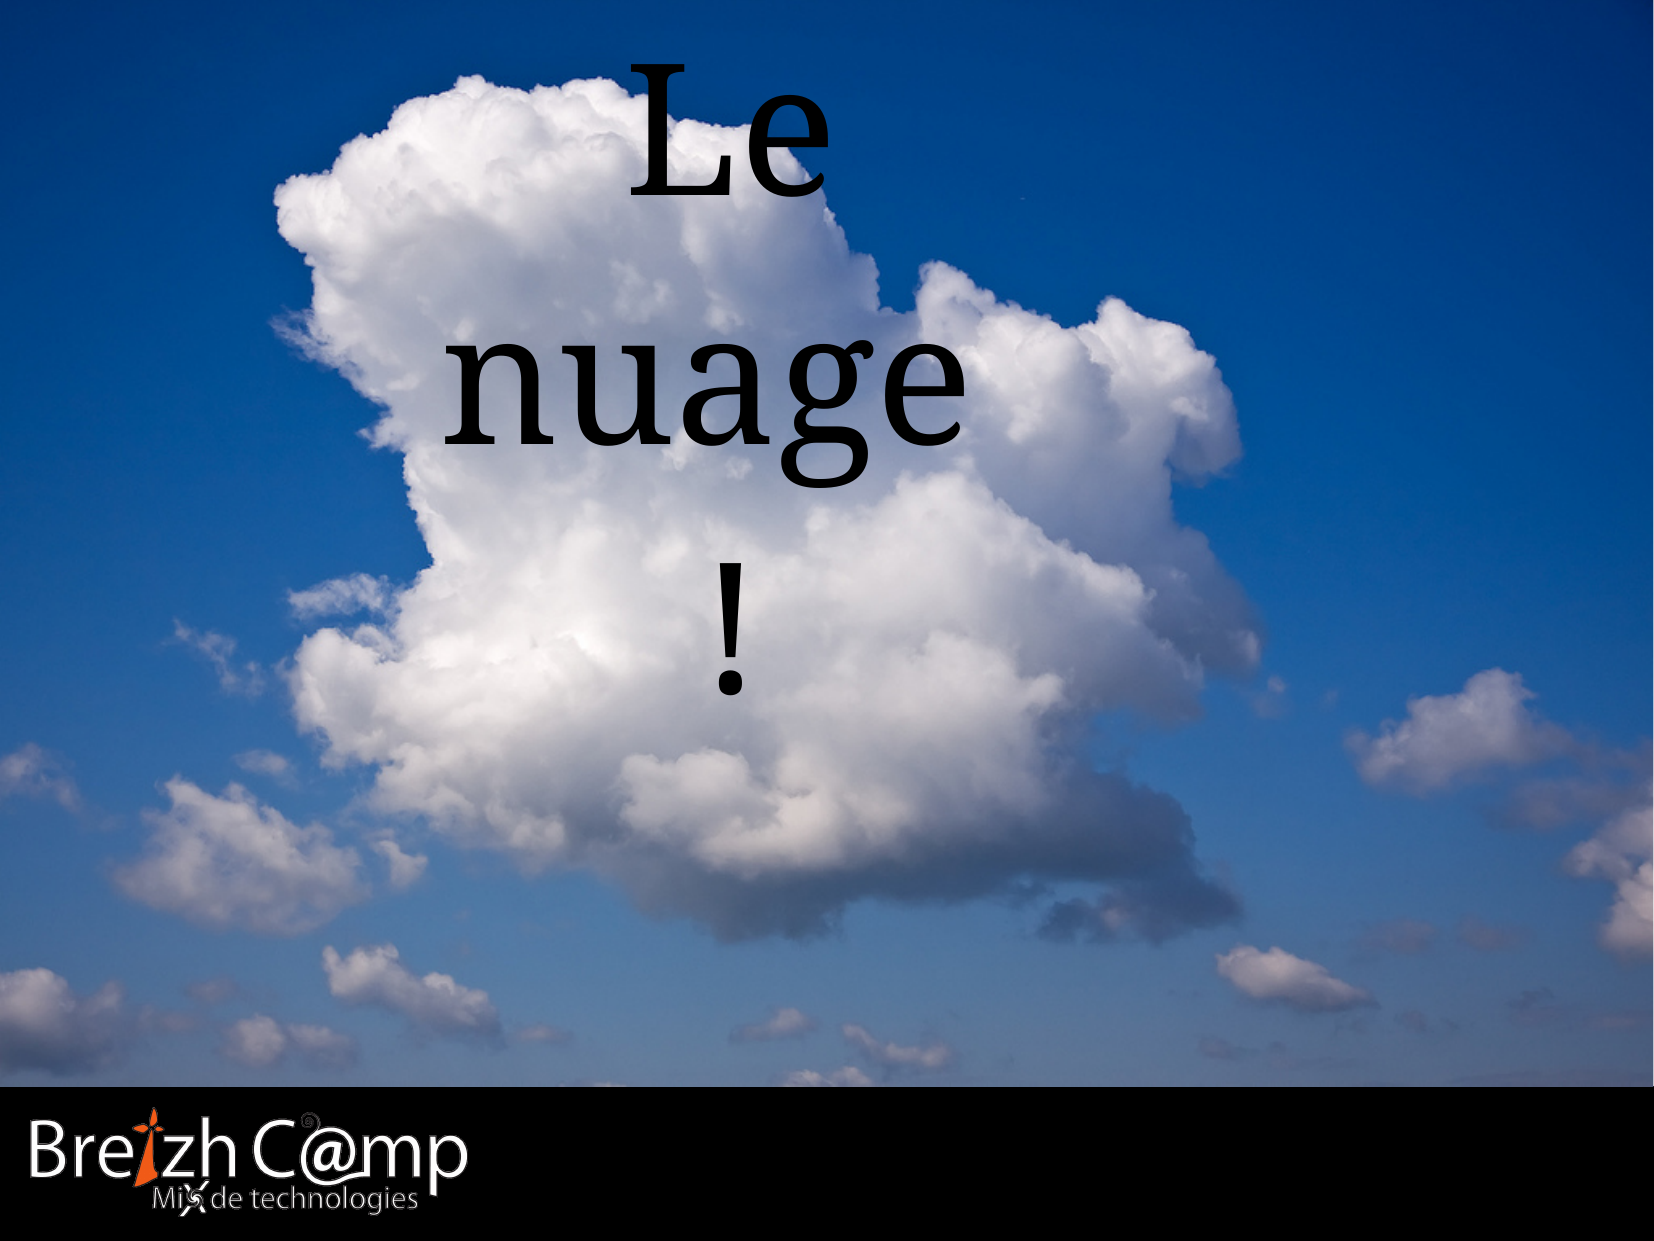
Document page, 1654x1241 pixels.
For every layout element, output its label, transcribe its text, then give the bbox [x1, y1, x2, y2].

text_box Le nuage ! [425, 273, 1053, 756]
picture [30, 1107, 468, 1217]
picture [0, 0, 1654, 1087]
